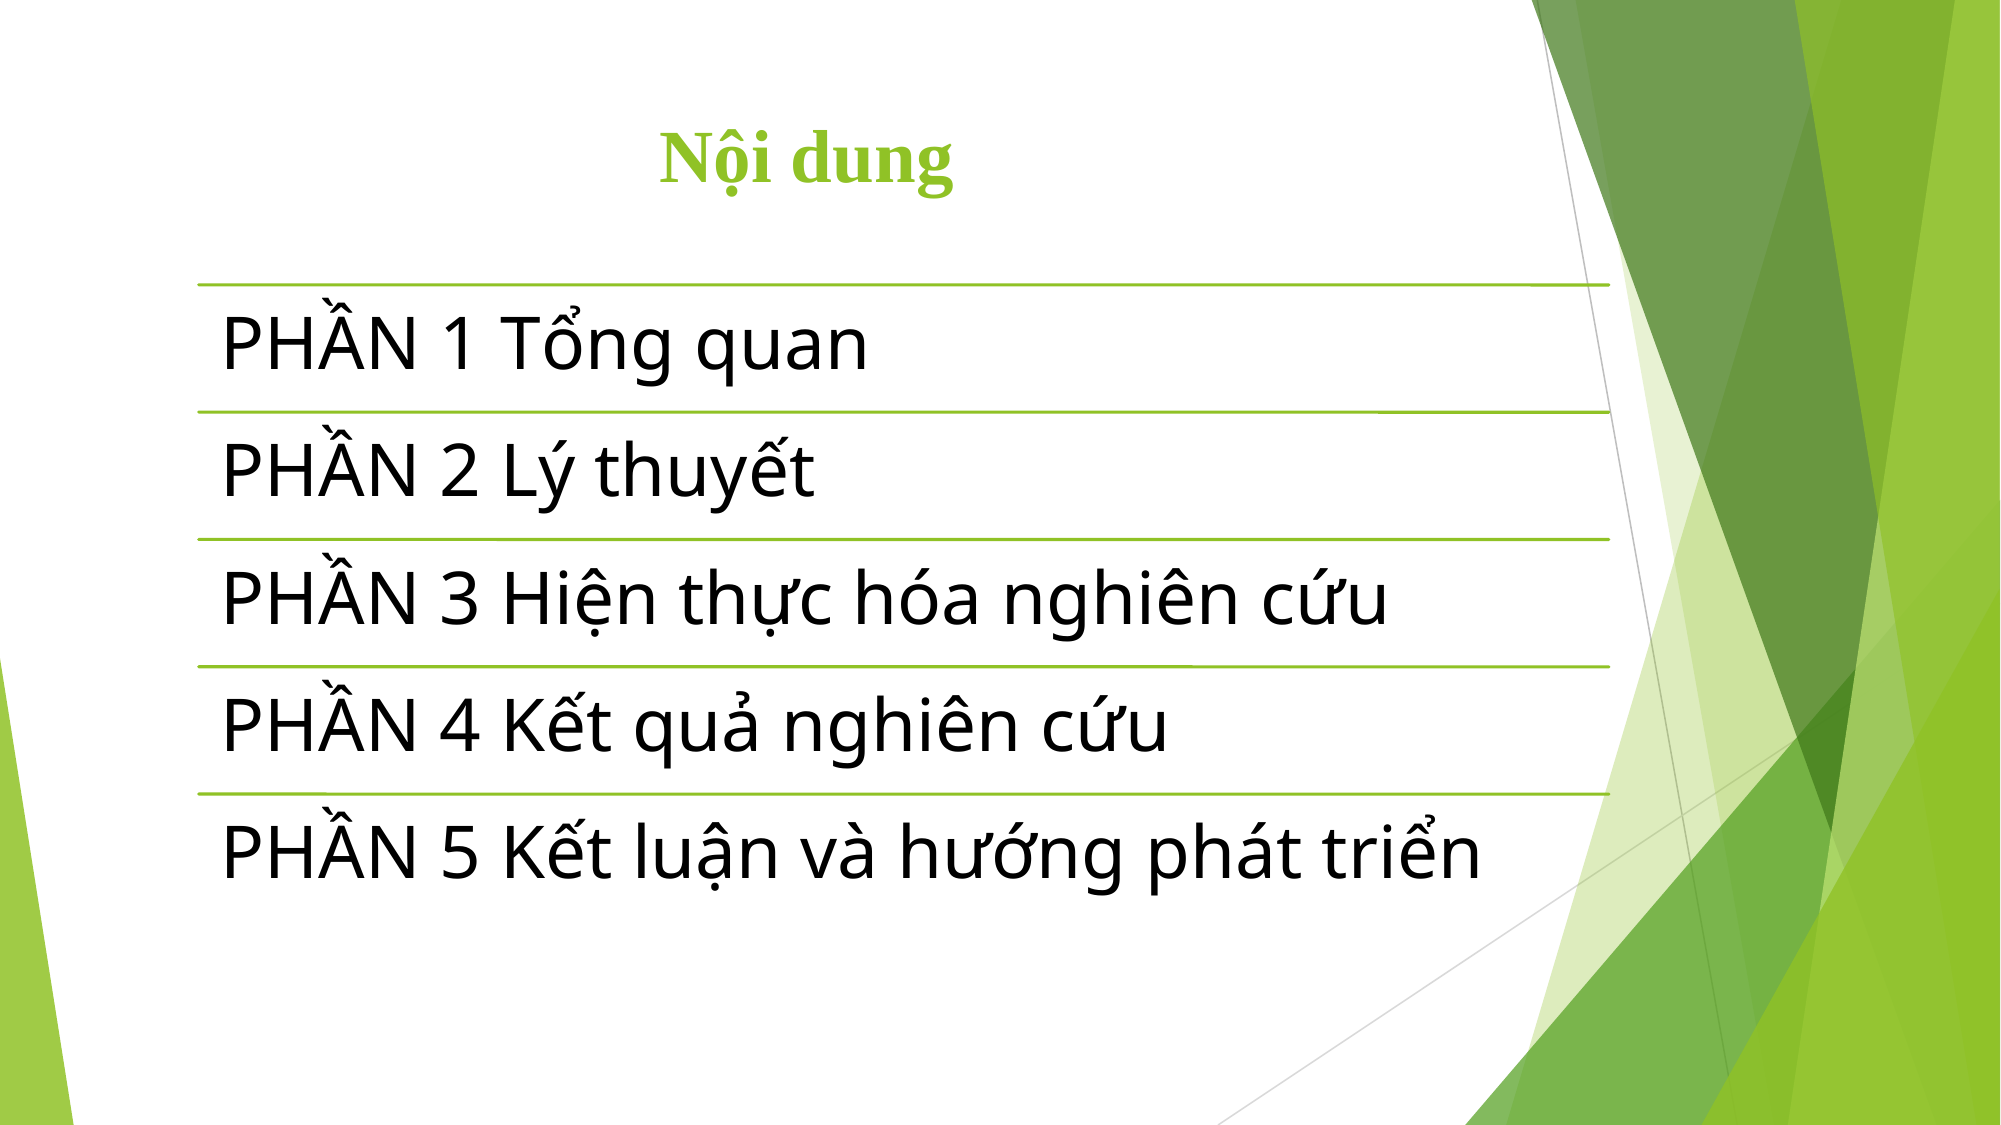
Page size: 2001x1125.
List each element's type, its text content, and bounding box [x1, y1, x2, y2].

text_box PHẦN 2 Lý thuyết [198, 412, 1609, 537]
text_box PHẦN 3 Hiện thực hóa nghiên cứu [198, 539, 1609, 665]
title Nội dung [111, 99, 1522, 317]
text_box PHẦN 4 Kết quả nghiên cứu [198, 666, 1609, 792]
text_box PHẦN 5 Kết luận và hướng phát triển [198, 794, 1609, 922]
text_box PHẦN 1 Tổng quan [198, 284, 1609, 410]
